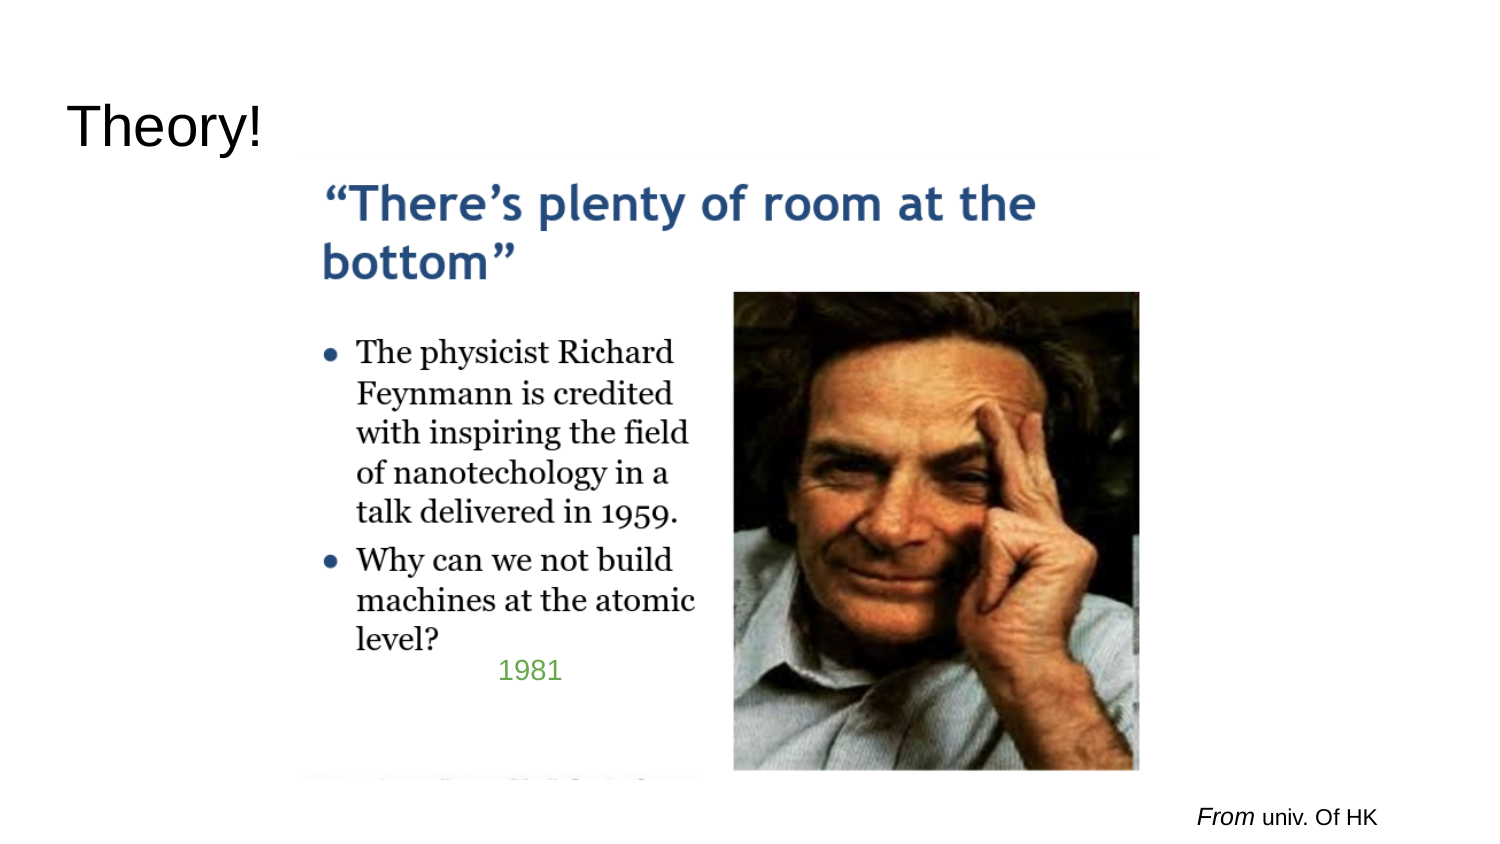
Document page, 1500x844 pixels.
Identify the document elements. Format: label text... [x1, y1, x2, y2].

text_box From univ. Of HK [1181, 785, 1500, 844]
title Theory! [51, 72, 1449, 167]
picture [300, 153, 1159, 780]
text_box 1981 [482, 635, 620, 695]
